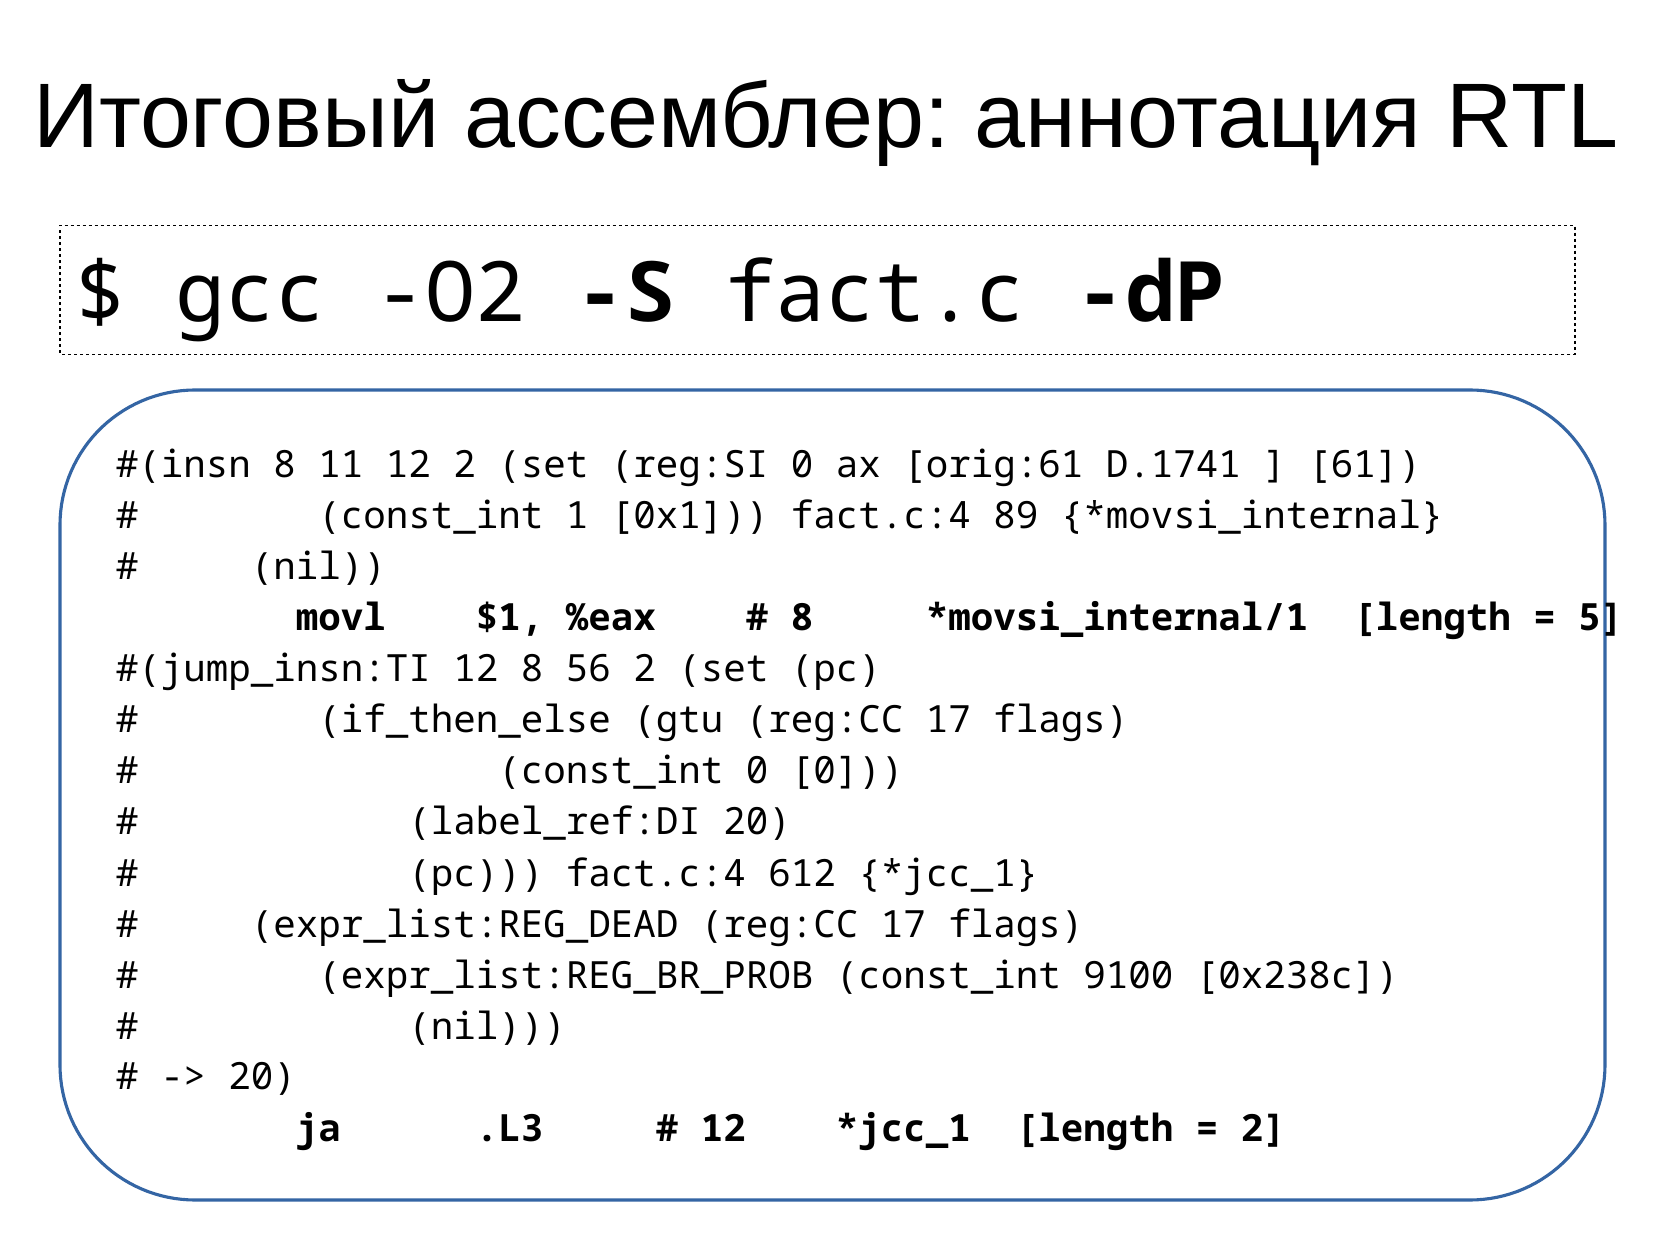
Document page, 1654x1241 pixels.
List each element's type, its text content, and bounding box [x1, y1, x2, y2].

text_box #(insn 8 11 12 2 (set (reg:SI 0 ax [orig:61 D.1741 ] [61]) # (const_int 1 [0x1])) fact.c:4 89 {*movsi_internal} # (nil)) movl $1, %eax # 8 *movsi_internal/1 [length = 5] #(jump_insn:TI 12 8 56 2 (set (pc) # (if_then_else (gtu (reg:CC 17 flags) # (const_int 0 [0])) # (label_ref:DI 20) # (pc))) fact.c:4 612 {*jcc_1} # (expr_list:REG_DEAD (reg:CC 17 flags) # (expr_list:REG_BR_PROB (const_int 9100 [0x238c]) # (nil))) # -> 20) ja .L3 # 12 *jcc_1 [length = 2] [60, 390, 1606, 1201]
title Итоговый ассемблер: аннотация RTL [9, 45, 1645, 178]
text_box $ gcc -O2 -S fact.c -dP [60, 225, 1576, 352]
